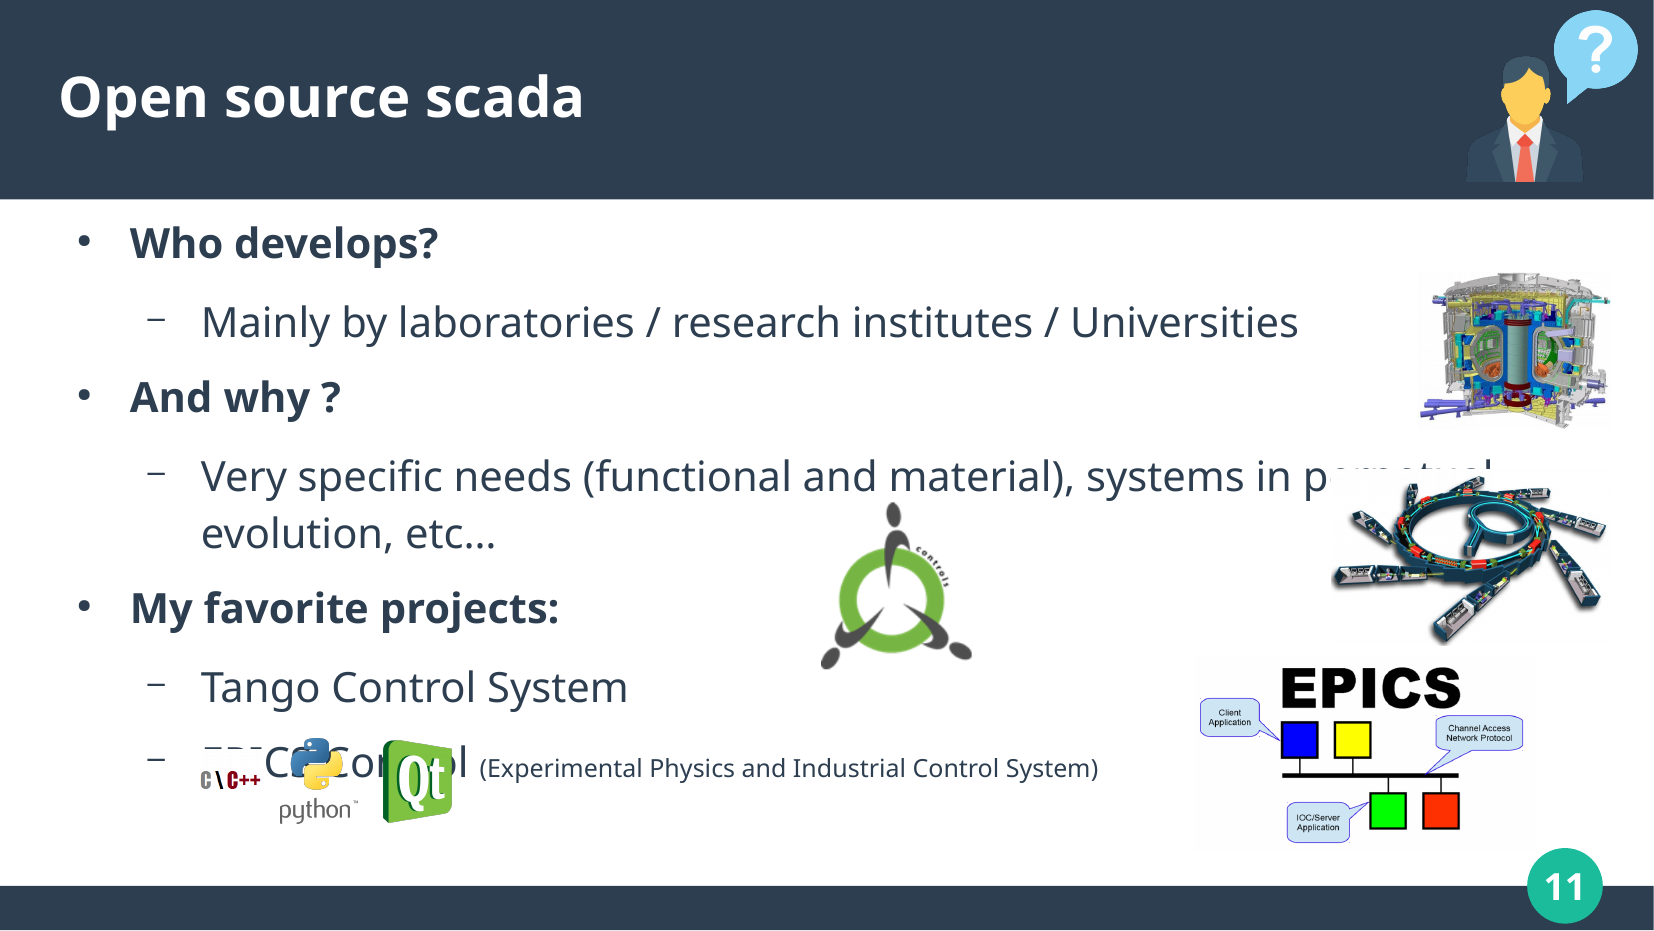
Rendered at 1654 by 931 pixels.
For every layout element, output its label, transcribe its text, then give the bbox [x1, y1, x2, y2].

picture [369, 733, 466, 830]
list Who develops? Mainly by laboratories / research institutes / Universities And why ? Very specific needs (functional and material), systems in perpetual evolution, etc… My favorite projects: Tango Control System EPICS Control (Experimental Physics and Industrial Control System) [59, 214, 1595, 835]
picture [1331, 469, 1613, 646]
picture [280, 738, 358, 824]
title Open source scada [59, 37, 1466, 155]
picture [811, 501, 981, 671]
picture [1418, 272, 1611, 429]
picture [1194, 655, 1535, 853]
picture [198, 749, 263, 815]
picture [1466, 10, 1638, 182]
